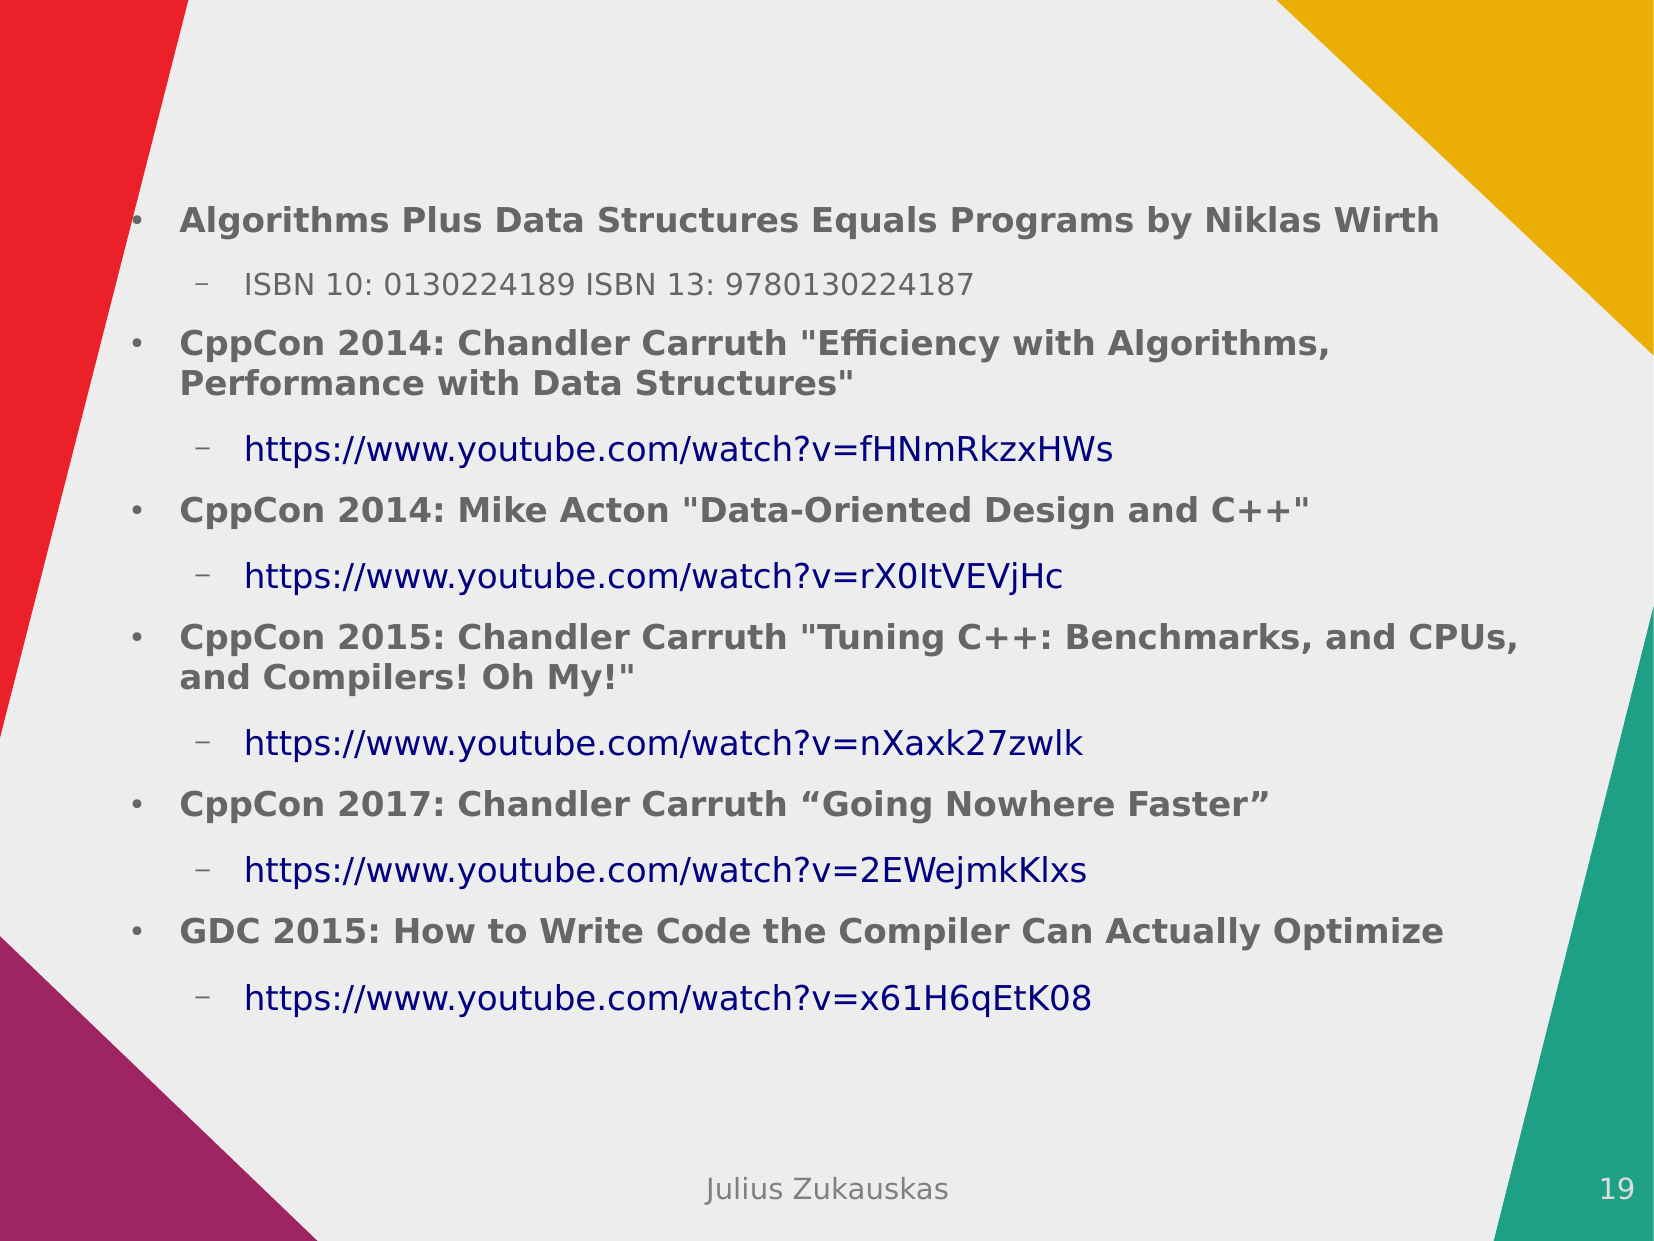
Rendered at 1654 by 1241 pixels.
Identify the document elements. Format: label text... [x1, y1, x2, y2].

list Algorithms Plus Data Structures Equals Programs by Niklas Wirth ISBN 10: 0130224189 ISBN 13: 9780130224187 CppCon 2014: Chandler Carruth "Efficiency with Algorithms, Performance with Data Structures" https://www.youtube.com/watch?v=fHNmRkzxHWs CppCon 2014: Mike Acton "Data-Oriented Design and C++" https://www.youtube.com/watch?v=rX0ItVEVjHc CppCon 2015: Chandler Carruth "Tuning C++: Benchmarks, and CPUs, and Compilers! Oh My!" https://www.youtube.com/watch?v=nXaxk27zwlk CppCon 2017: Chandler Carruth “Going Nowhere Faster” https://www.youtube.com/watch?v=2EWejmkKlxs GDC 2015: How to Write Code the Compiler Can Actually Optimize https://www.youtube.com/watch?v=x61H6qEtK08 [114, 200, 1539, 1033]
